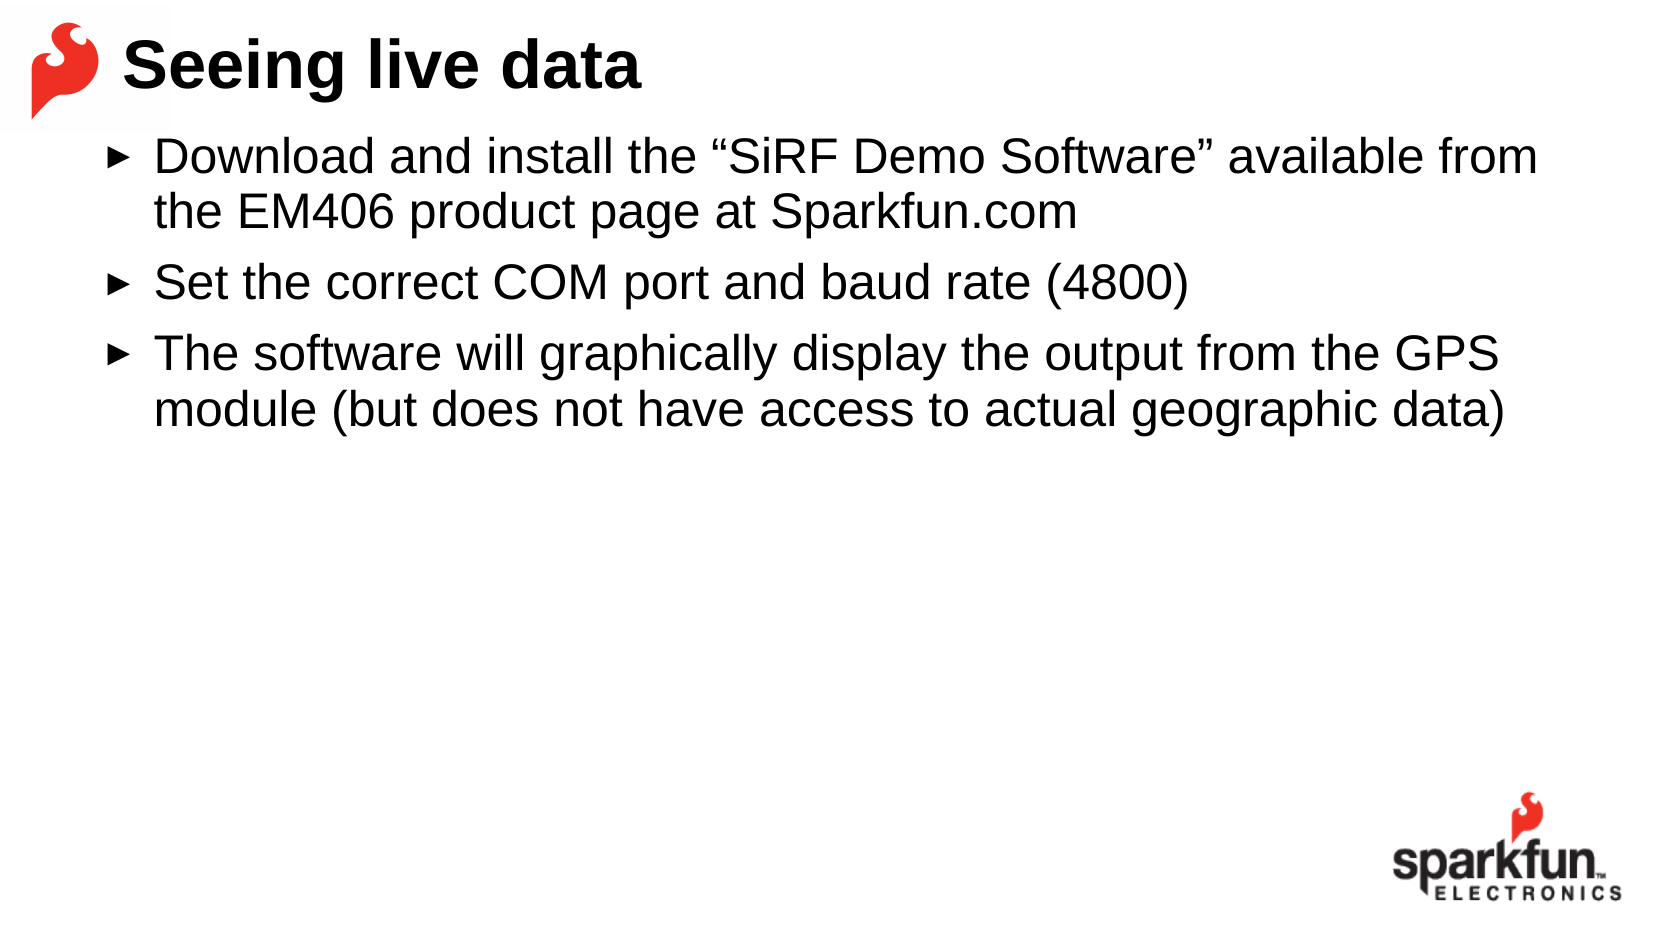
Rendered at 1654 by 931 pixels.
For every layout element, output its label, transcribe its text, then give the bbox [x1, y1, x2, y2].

picture [1363, 749, 1651, 926]
picture [0, 5, 171, 133]
title Seeing live data [122, 26, 1546, 104]
list Download and install the “SiRF Demo Software” available from the EM406 product page at Sparkfun.com Set the correct COM port and baud rate (4800) The software will graphically display the output from the GPS module (but does not have access to actual geographic data) [82, 127, 1571, 907]
